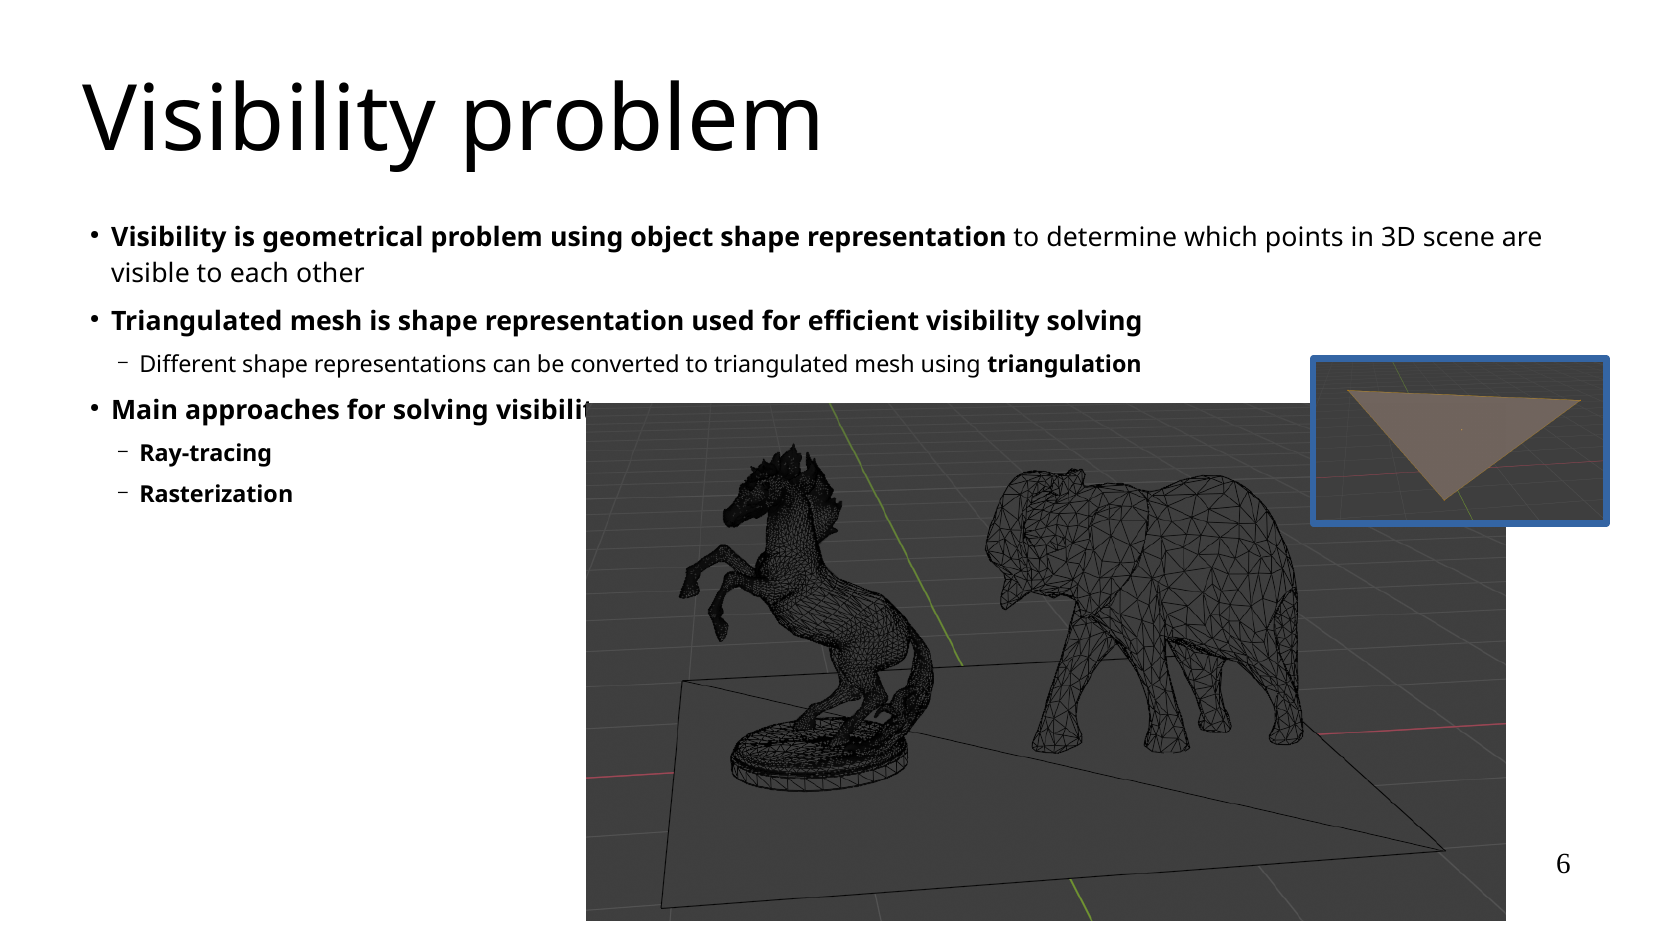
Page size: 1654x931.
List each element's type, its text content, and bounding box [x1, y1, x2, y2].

title Visibility problem [82, 37, 1571, 193]
list Visibility is geometrical problem using object shape representation to determine which points in 3D scene are visible to each other Triangulated mesh is shape representation used for efficient visibility solving Different shape representations can be converted to triangulated mesh using triangulation Main approaches for solving visibility: Ray-tracing Rasterization [82, 217, 1571, 511]
picture [586, 403, 1506, 921]
text_box [1313, 358, 1607, 524]
